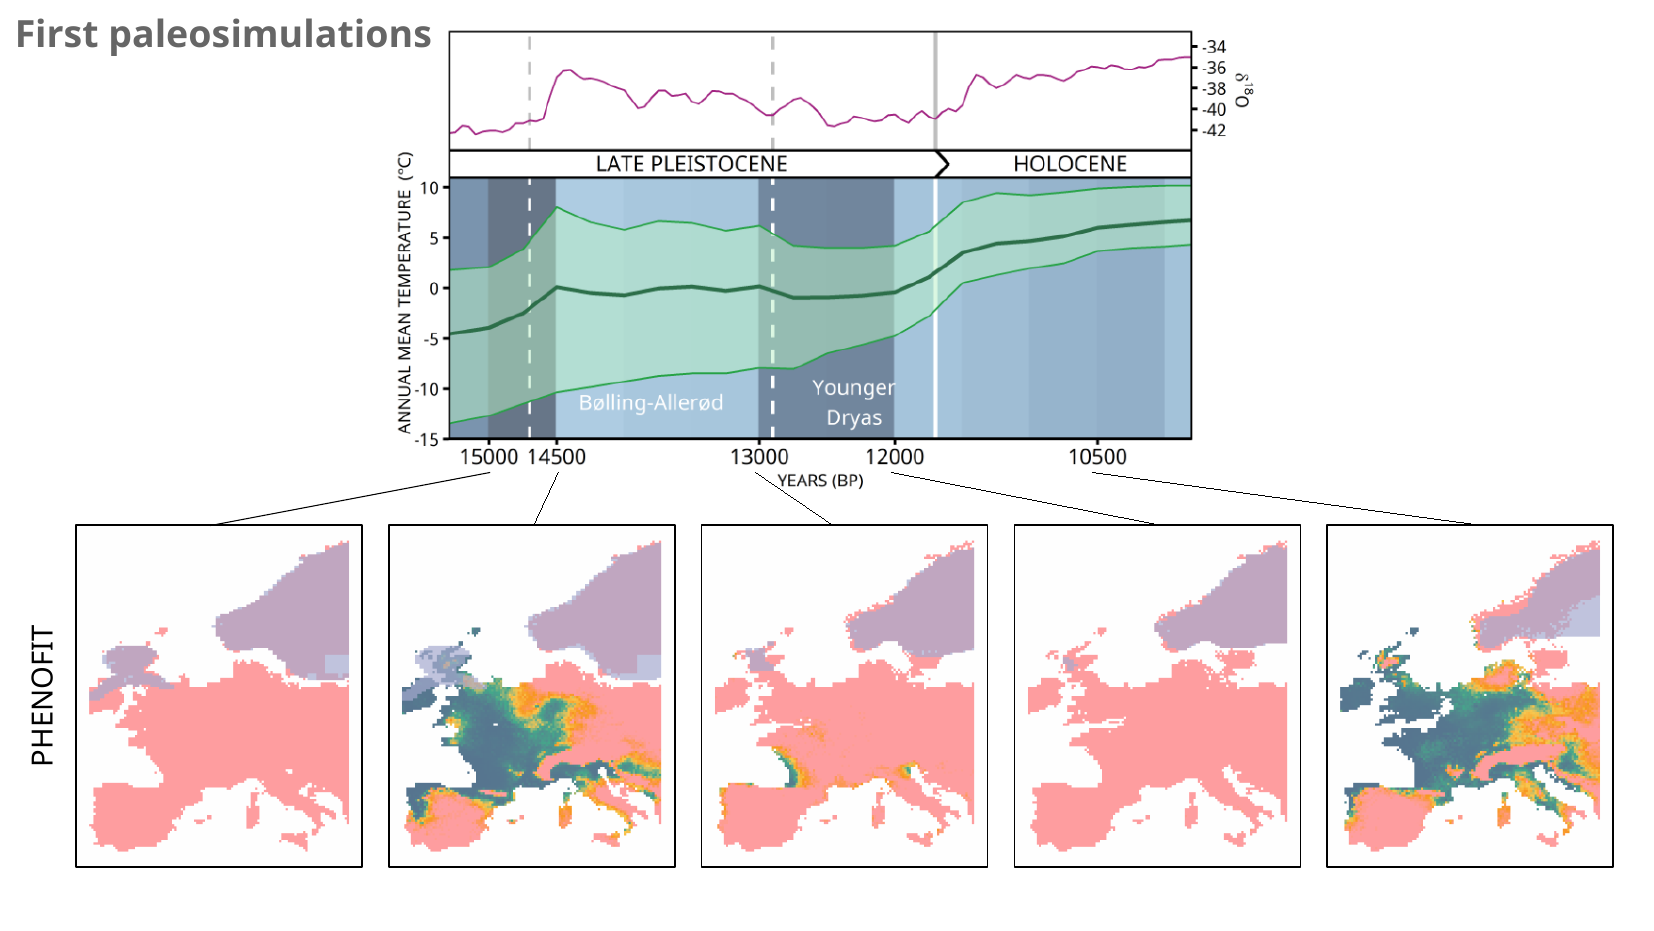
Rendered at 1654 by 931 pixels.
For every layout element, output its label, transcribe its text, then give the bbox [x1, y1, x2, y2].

text_box PHENOFIT [11, 525, 71, 867]
picture [389, 525, 674, 867]
picture [702, 525, 987, 867]
picture [76, 525, 362, 867]
picture [1327, 525, 1613, 867]
picture [1015, 525, 1300, 867]
text_box First paleosimulations [0, 0, 1654, 118]
picture [386, 118, 1268, 493]
